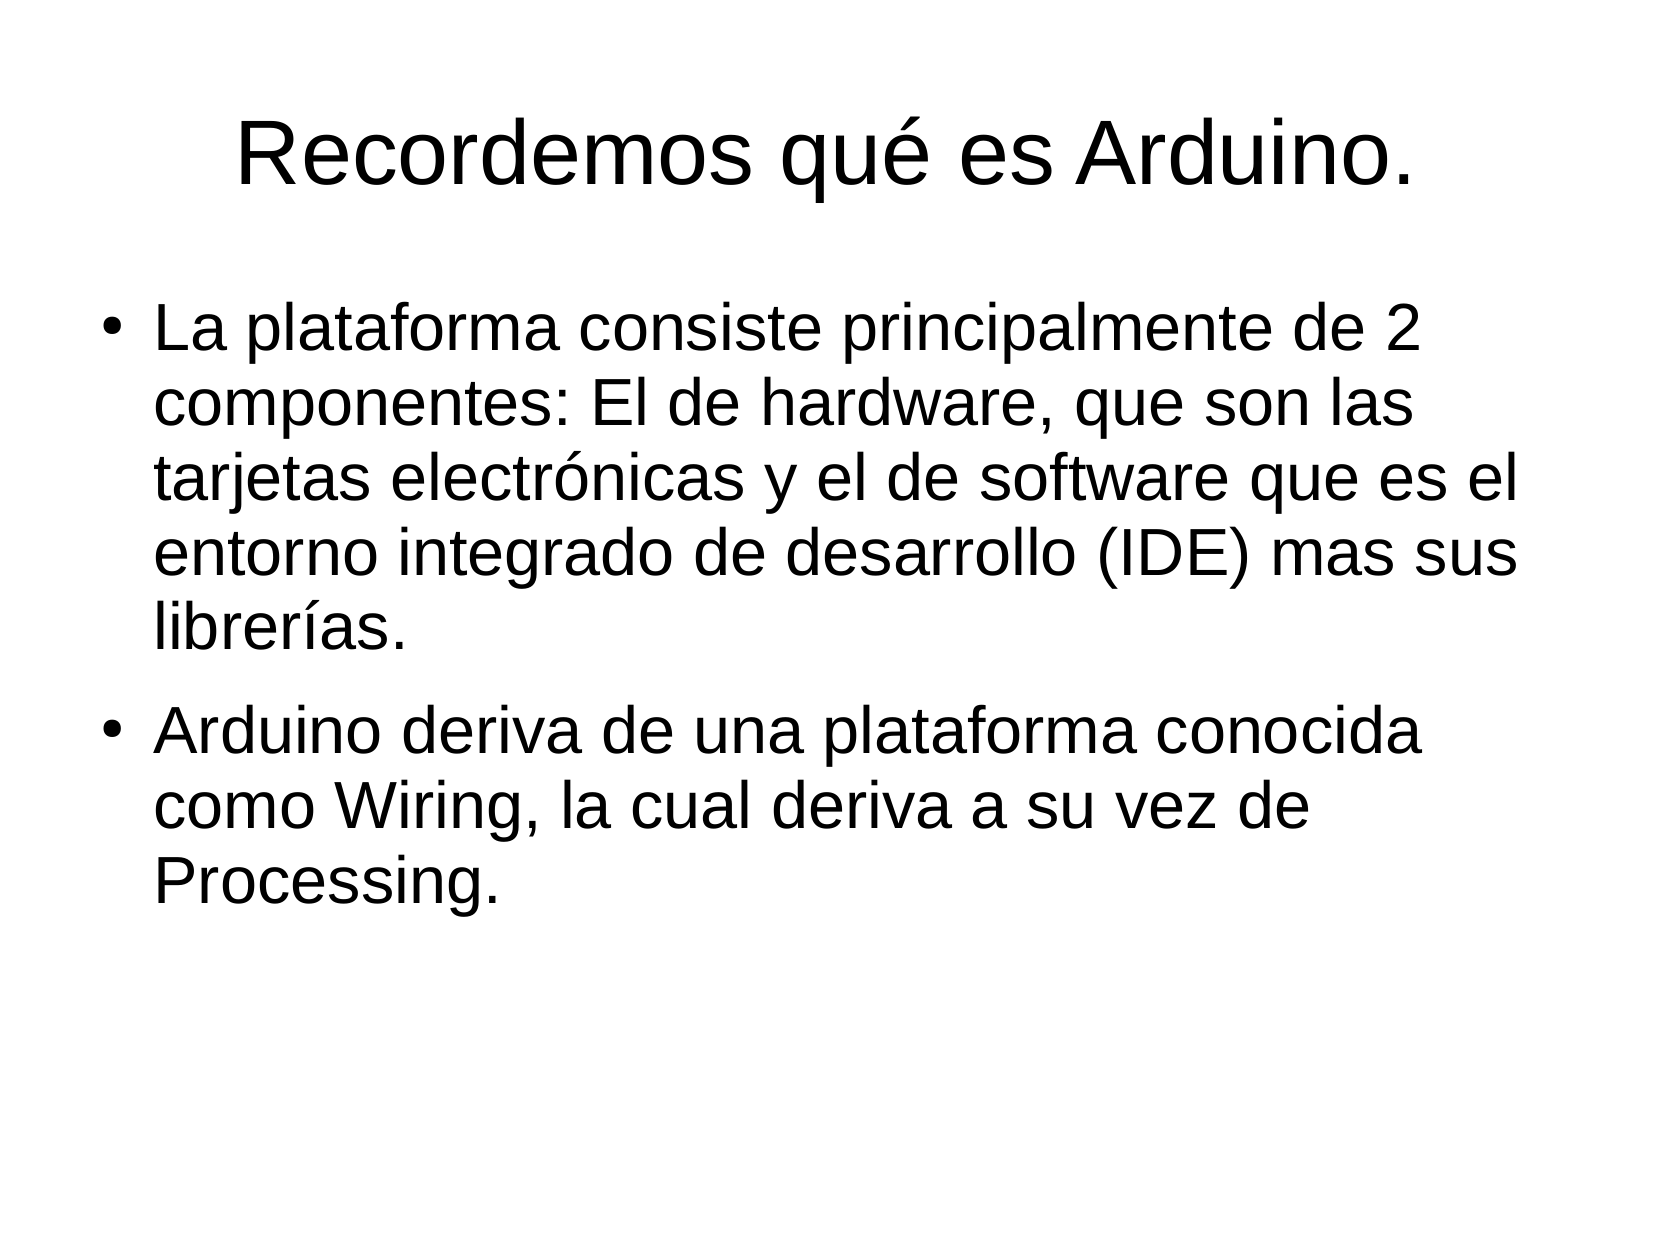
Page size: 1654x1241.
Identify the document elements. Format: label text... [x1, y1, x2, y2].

list La plataforma consiste principalmente de 2 componentes: El de hardware, que son las tarjetas electrónicas y el de software que es el entorno integrado de desarrollo (IDE) mas sus librerías. Arduino deriva de una plataforma conocida como Wiring, la cual deriva a su vez de Processing. [82, 290, 1571, 1010]
title Recordemos qué es Arduino. [82, 49, 1571, 257]
